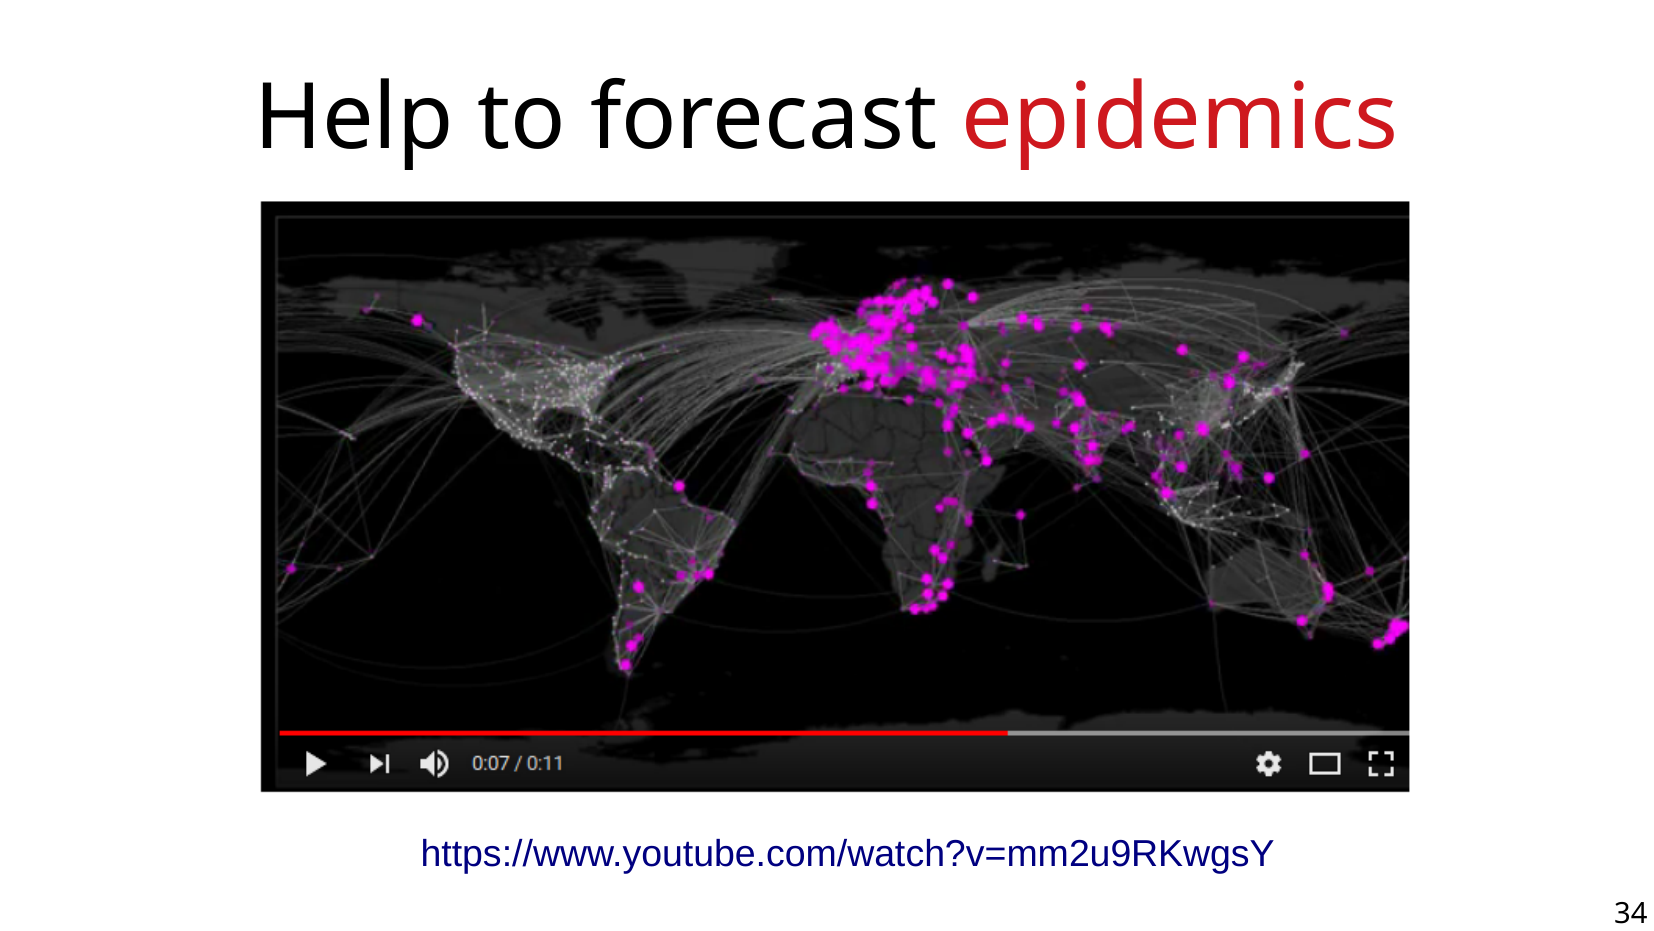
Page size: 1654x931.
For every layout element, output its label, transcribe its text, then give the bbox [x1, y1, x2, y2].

title Help to forecast epidemics [82, 1, 1571, 226]
text_box https://www.youtube.com/watch?v=mm2u9RKwgsY [405, 825, 1291, 882]
picture [255, 197, 1419, 800]
